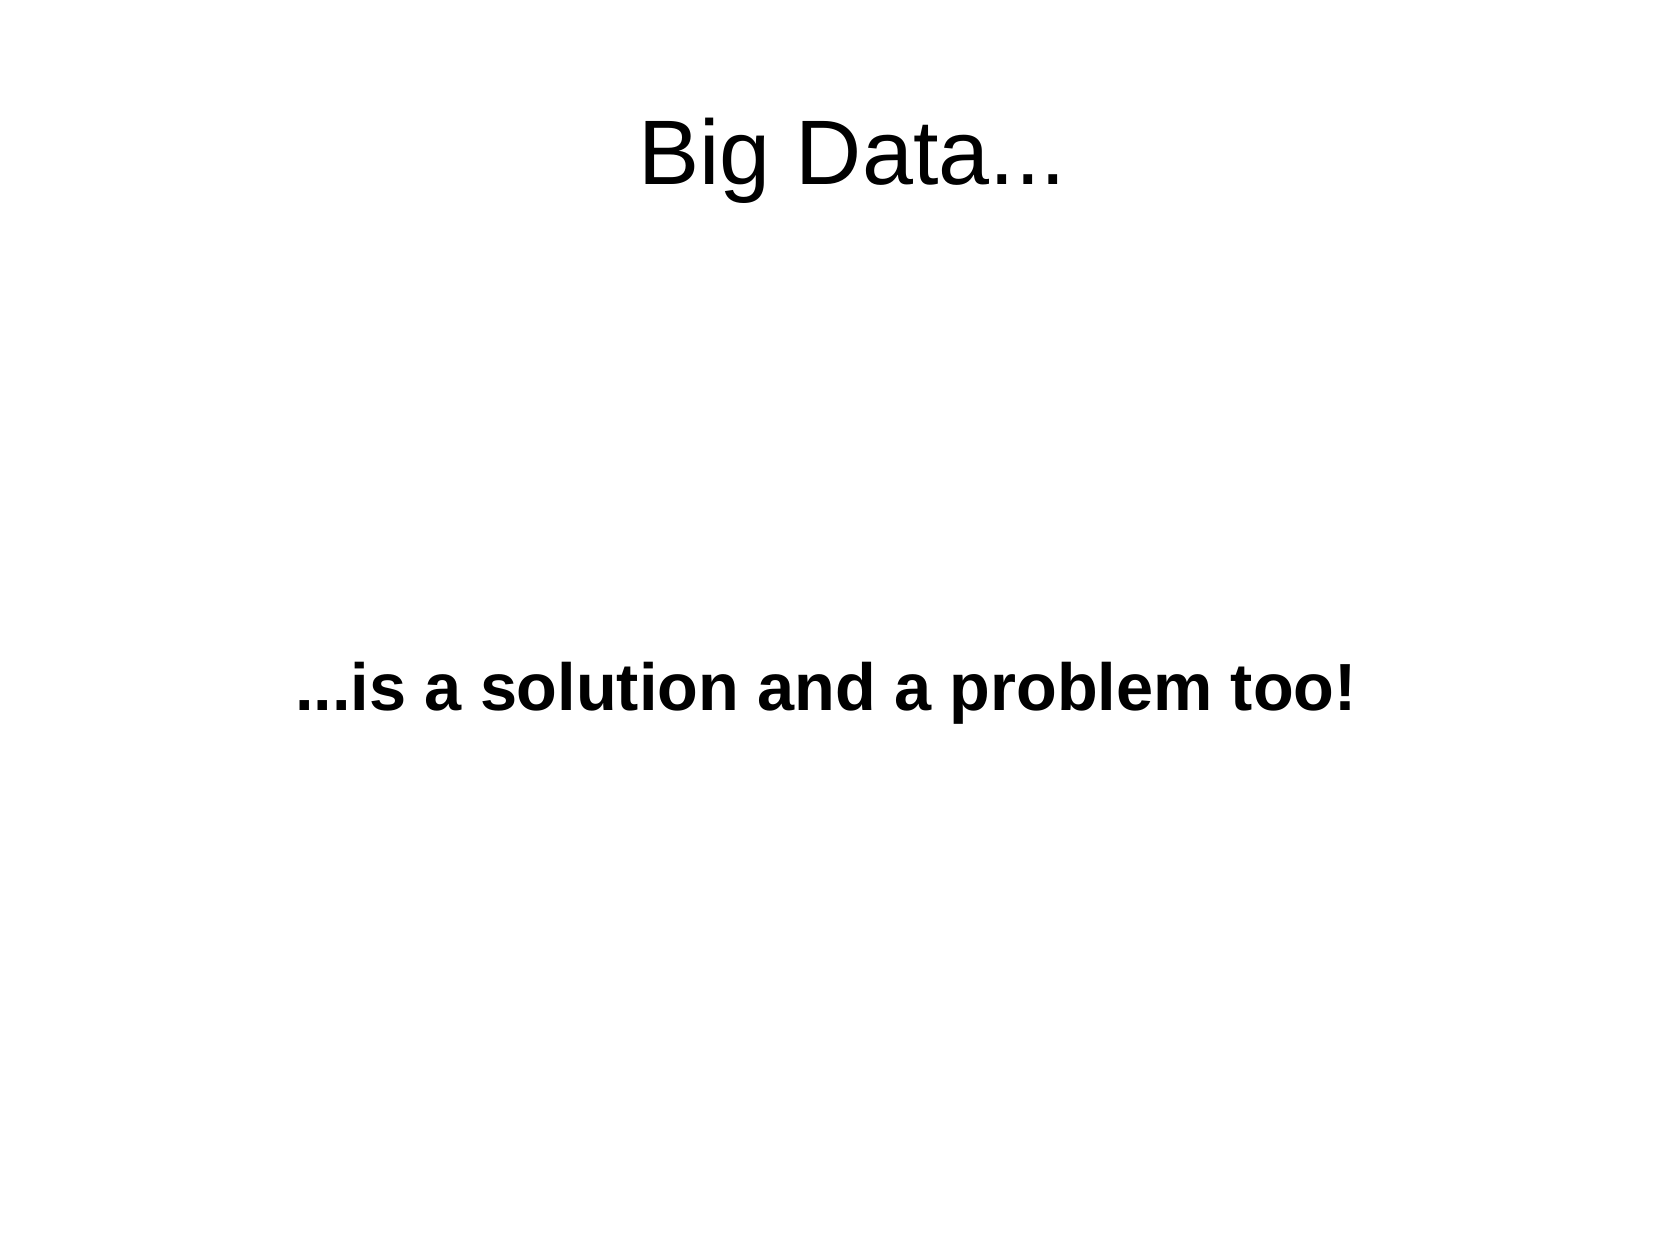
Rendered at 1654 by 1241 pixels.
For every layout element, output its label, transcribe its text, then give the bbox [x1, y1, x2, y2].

subtitle ...is a solution and a problem too! [82, 290, 1571, 1010]
title Big Data... [82, 49, 1571, 257]
